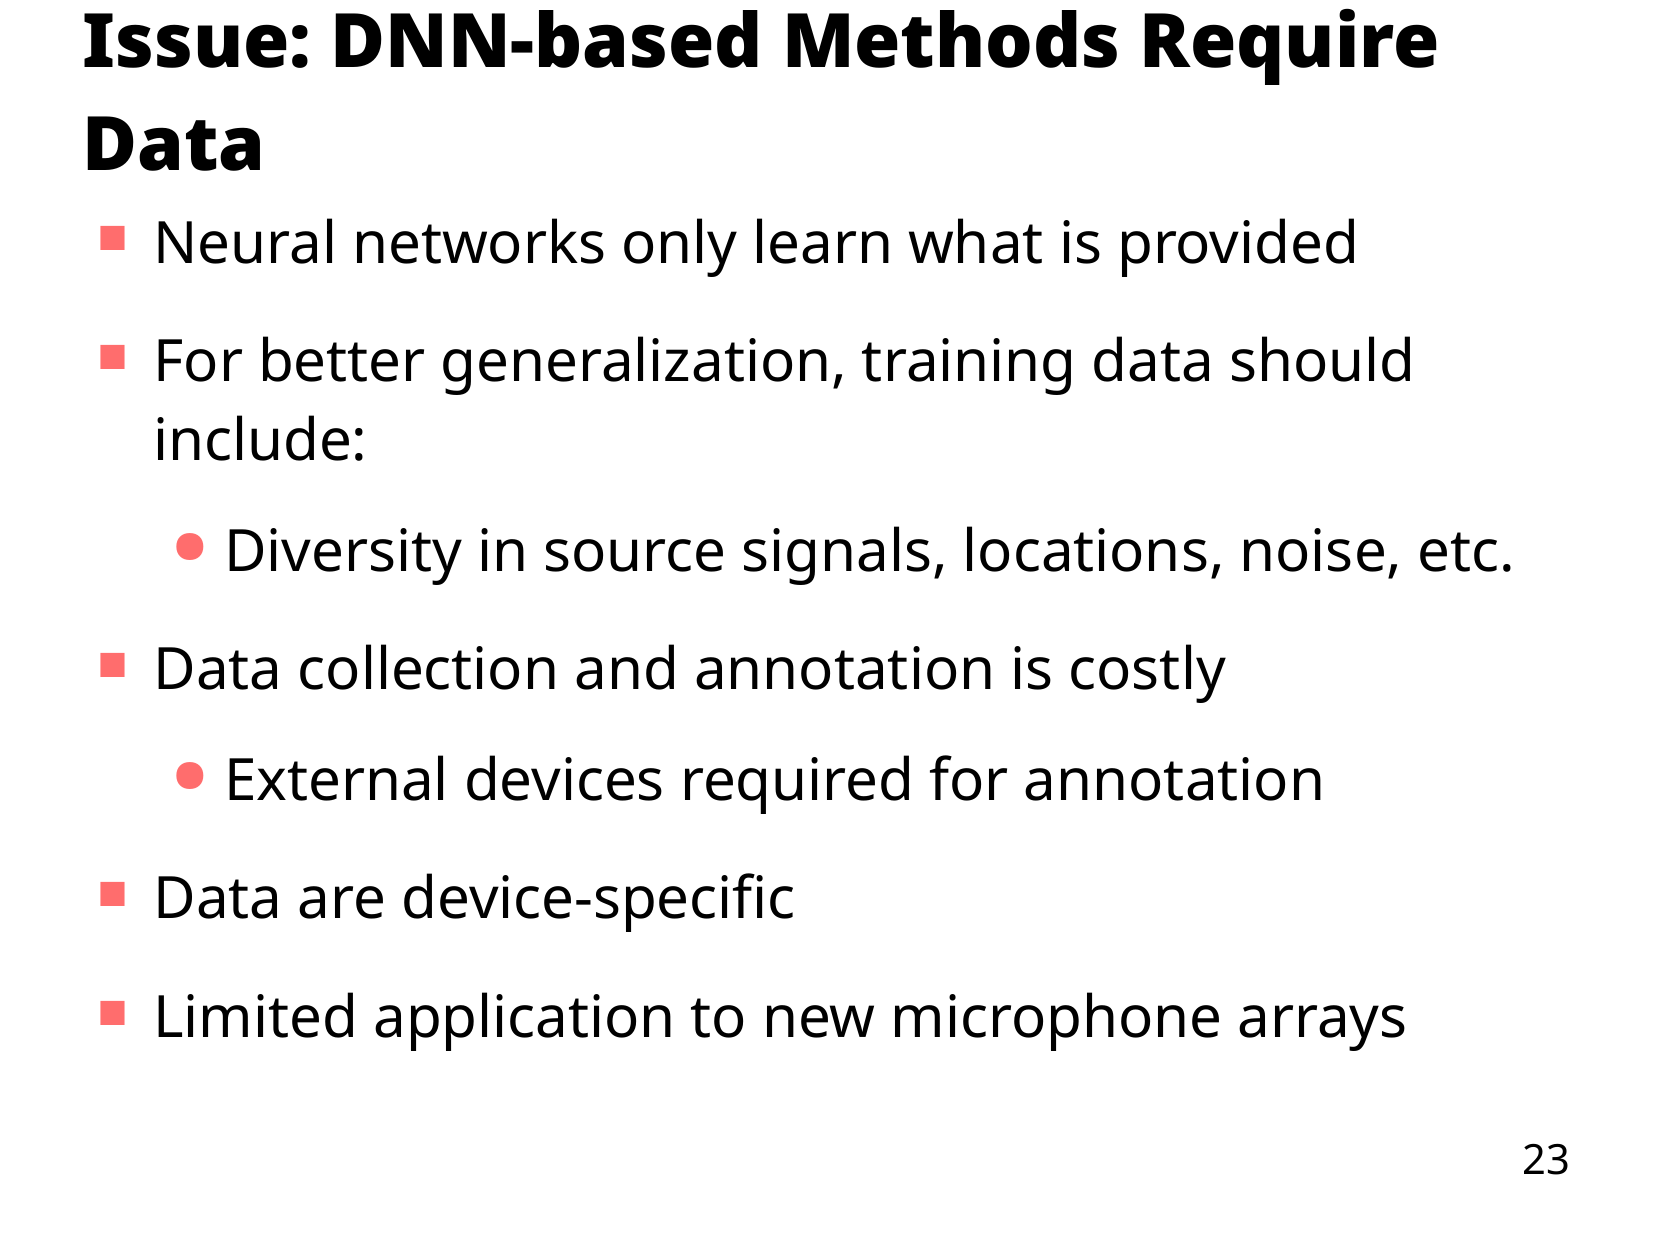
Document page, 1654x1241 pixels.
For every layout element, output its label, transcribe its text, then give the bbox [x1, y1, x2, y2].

title Issue: DNN-based Methods Require Data [82, 42, 1571, 137]
list Neural networks only learn what is provided For better generalization, training data should include: Diversity in source signals, locations, noise, etc. Data collection and annotation is costly External devices required for annotation Data are device-specific Limited application to new microphone arrays [82, 200, 1571, 1111]
